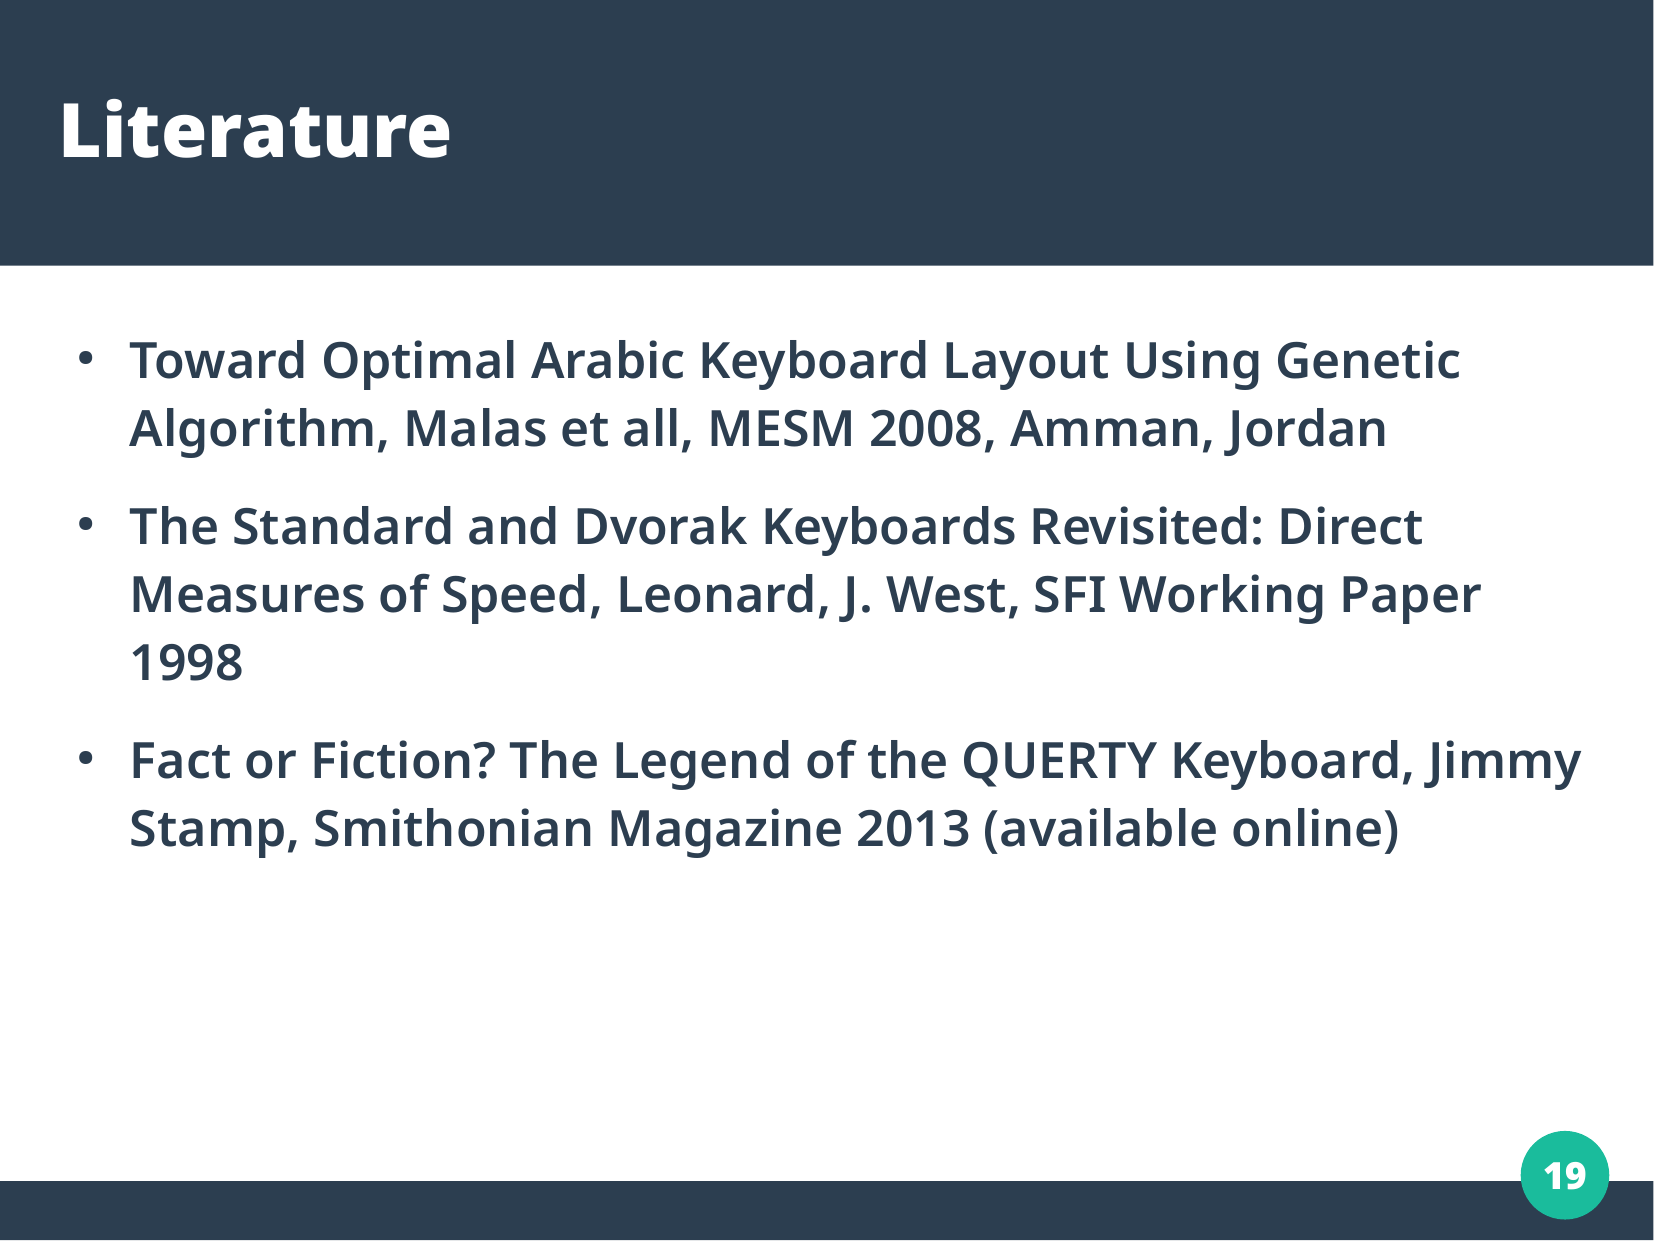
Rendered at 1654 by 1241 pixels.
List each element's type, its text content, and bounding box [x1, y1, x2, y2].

list Toward Optimal Arabic Keyboard Layout Using Genetic Algorithm, Malas et all, MESM 2008, Amman, Jordan The Standard and Dvorak Keyboards Revisited: Direct Measures of Speed, Leonard, J. West, SFI Working Paper 1998 Fact or Fiction? The Legend of the QUERTY Keyboard, Jimmy Stamp, Smithonian Magazine 2013 (available online) [59, 324, 1595, 1152]
title Literature [59, 49, 1595, 207]
